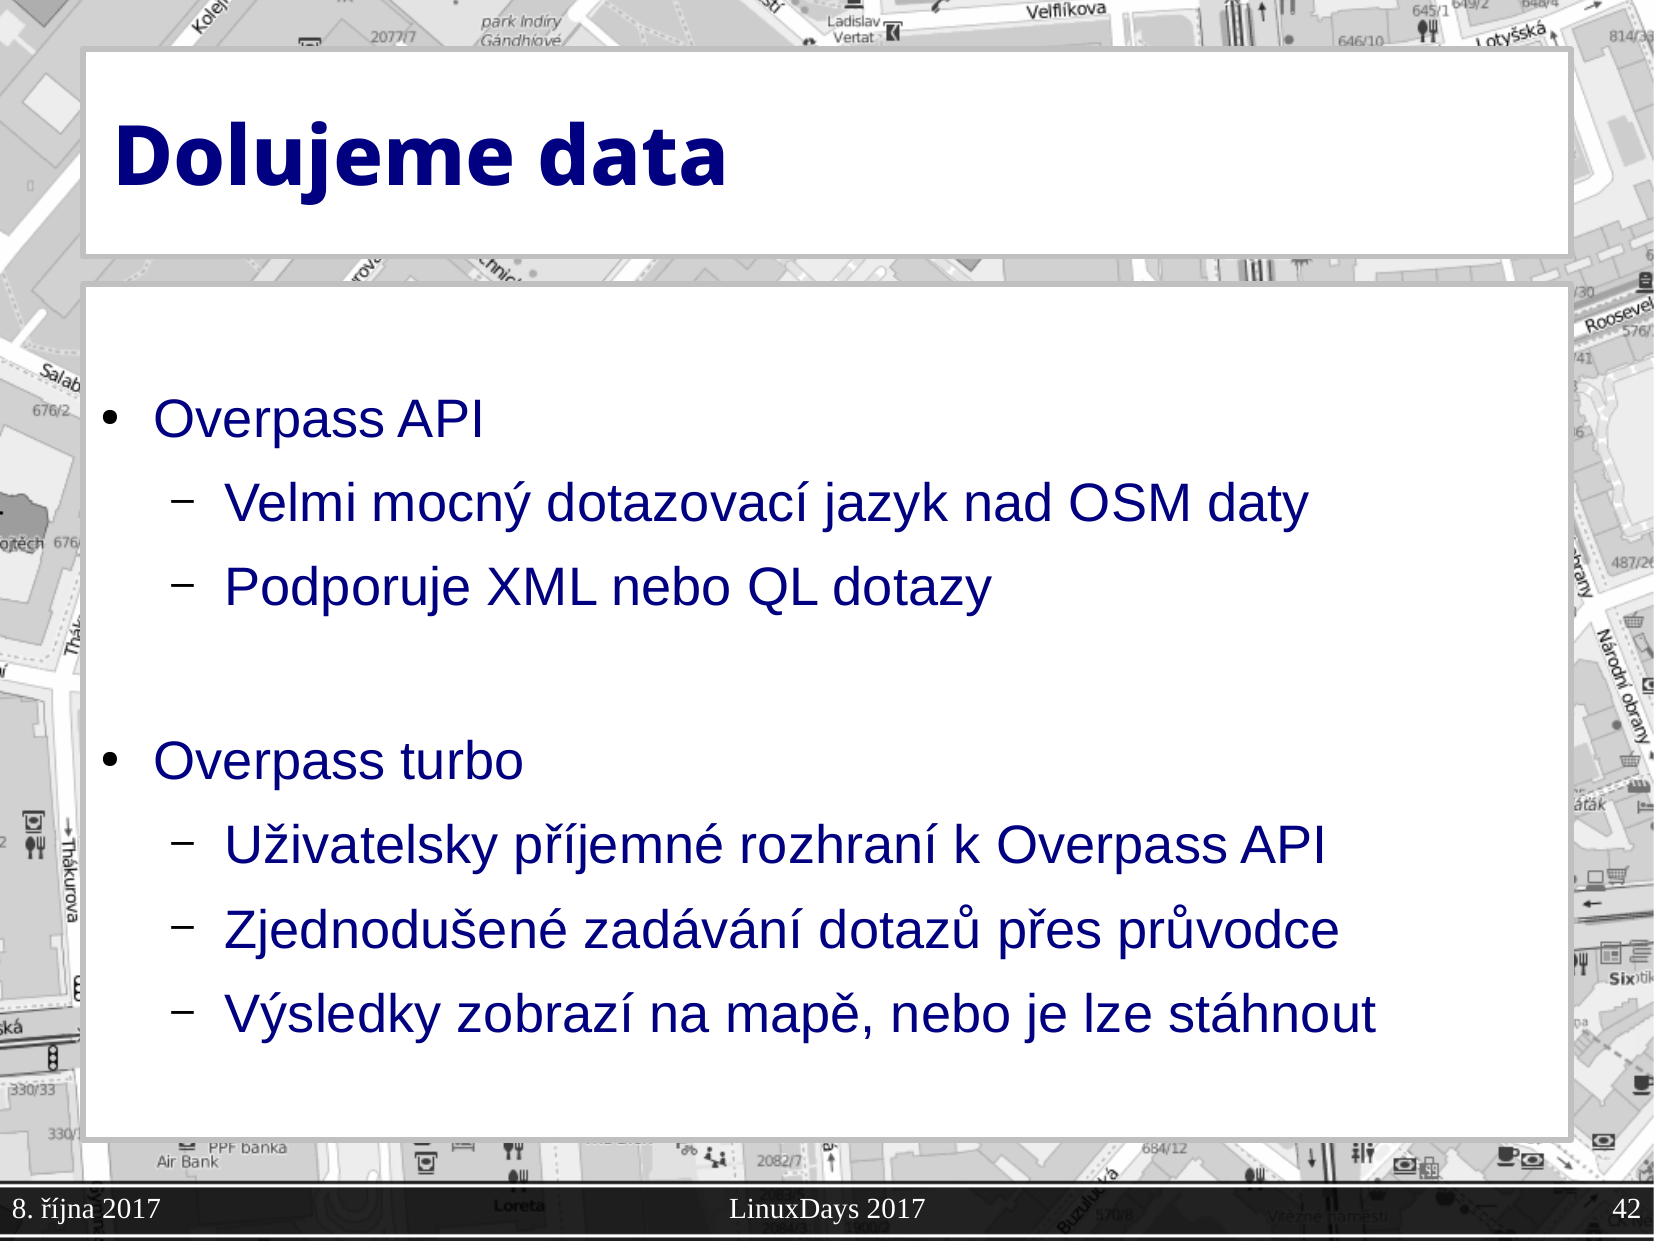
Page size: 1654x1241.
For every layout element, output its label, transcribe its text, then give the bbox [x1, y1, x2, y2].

list Overpass API Velmi mocný dotazovací jazyk nad OSM daty Podporuje XML nebo QL dotazy Overpass turbo Uživatelsky příjemné rozhraní k Overpass API Zjednodušené zadávání dotazů přes průvodce Výsledky zobrazí na mapě, nebo je lze stáhnout [82, 284, 1571, 1140]
title Dolujeme data [82, 49, 1571, 257]
picture [0, 0, 1654, 1241]
